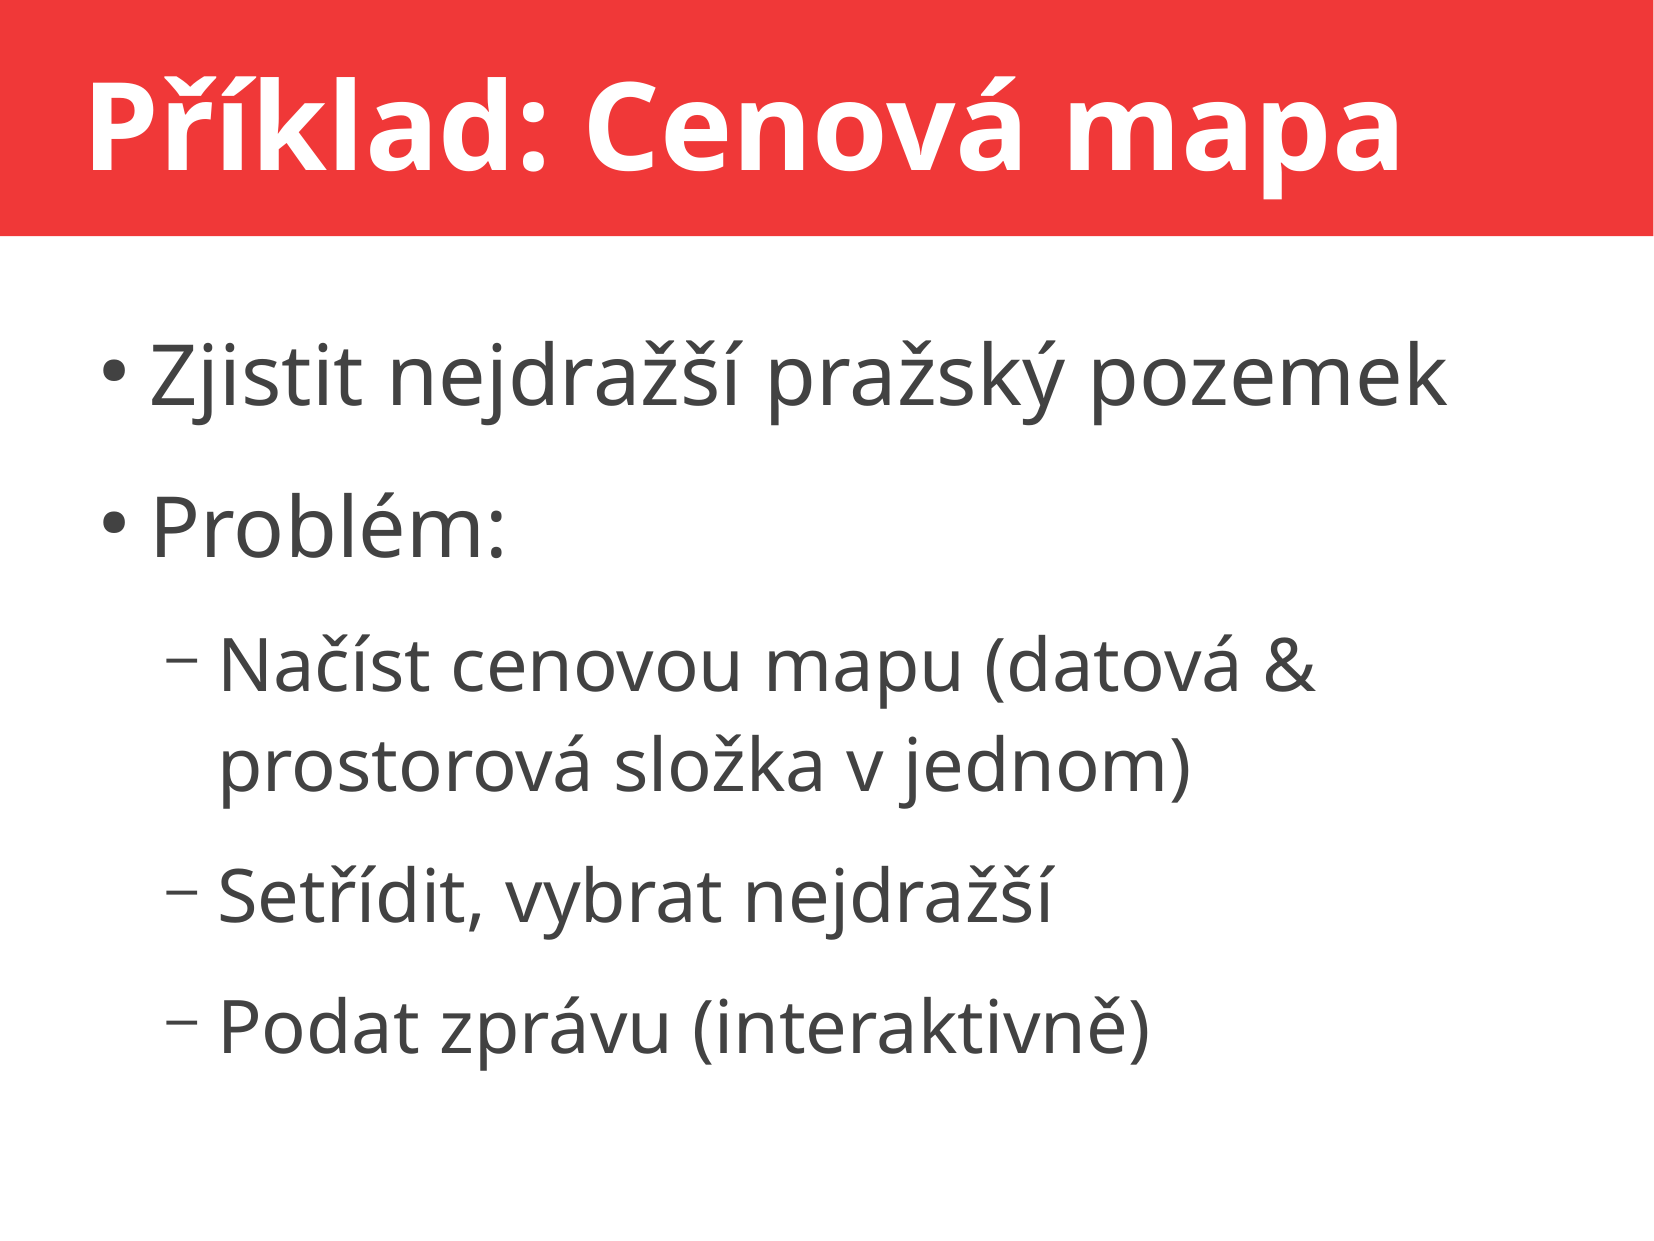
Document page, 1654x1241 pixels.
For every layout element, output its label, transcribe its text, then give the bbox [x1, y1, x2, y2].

title Příklad: Cenová mapa [82, 19, 1571, 227]
list Zjistit nejdražší pražský pozemek Problém: Načíst cenovou mapu (datová & prostorová složka v jednom) Setřídit, vybrat nejdražší Podat zprávu (interaktivně) [82, 314, 1563, 1080]
